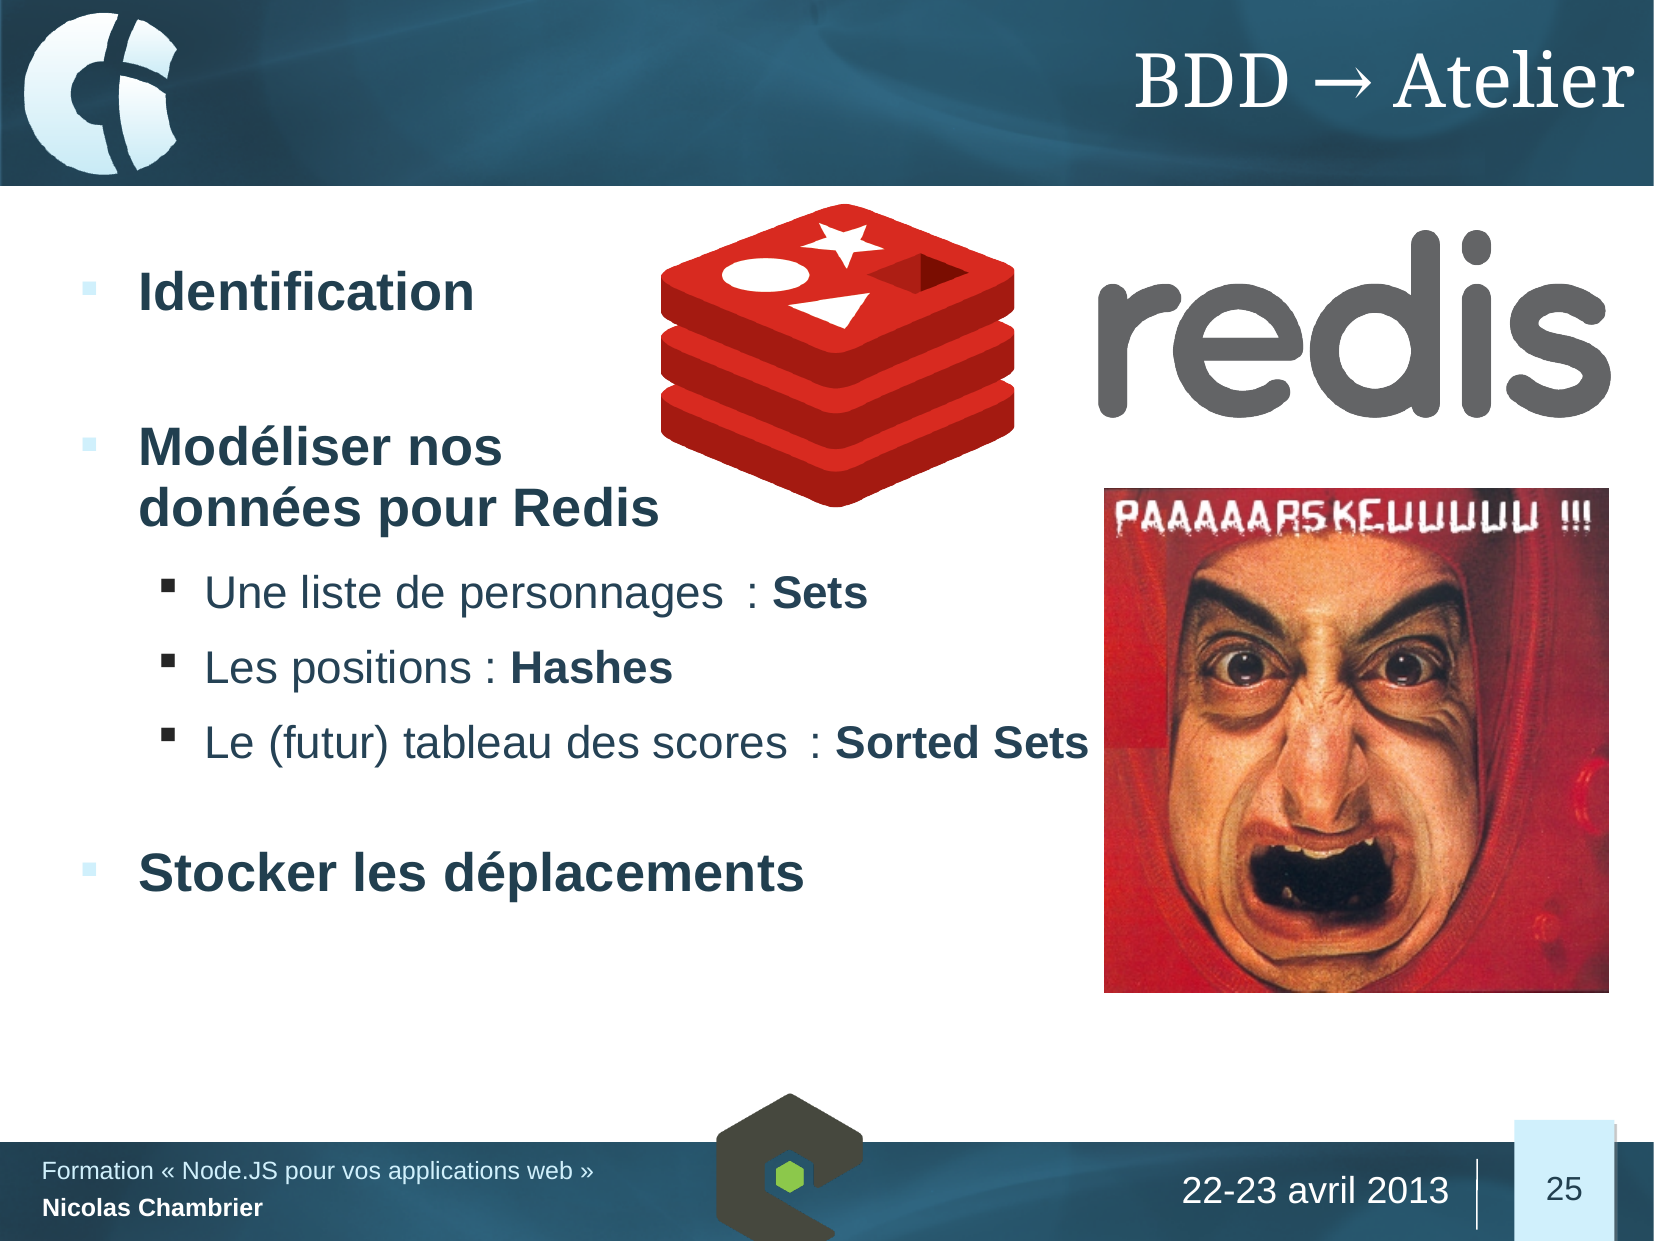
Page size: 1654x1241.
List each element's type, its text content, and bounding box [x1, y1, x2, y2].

list Identification Modéliser nos données pour Redis Une liste de personnages : Sets Les positions : Hashes Le (futur) tableau des scores : Sorted Sets Stocker les déplacements [82, 257, 1570, 1108]
picture [661, 197, 1611, 993]
picture [716, 1108, 863, 1241]
picture [0, 0, 221, 187]
title BDD → Atelier [226, 32, 1654, 133]
